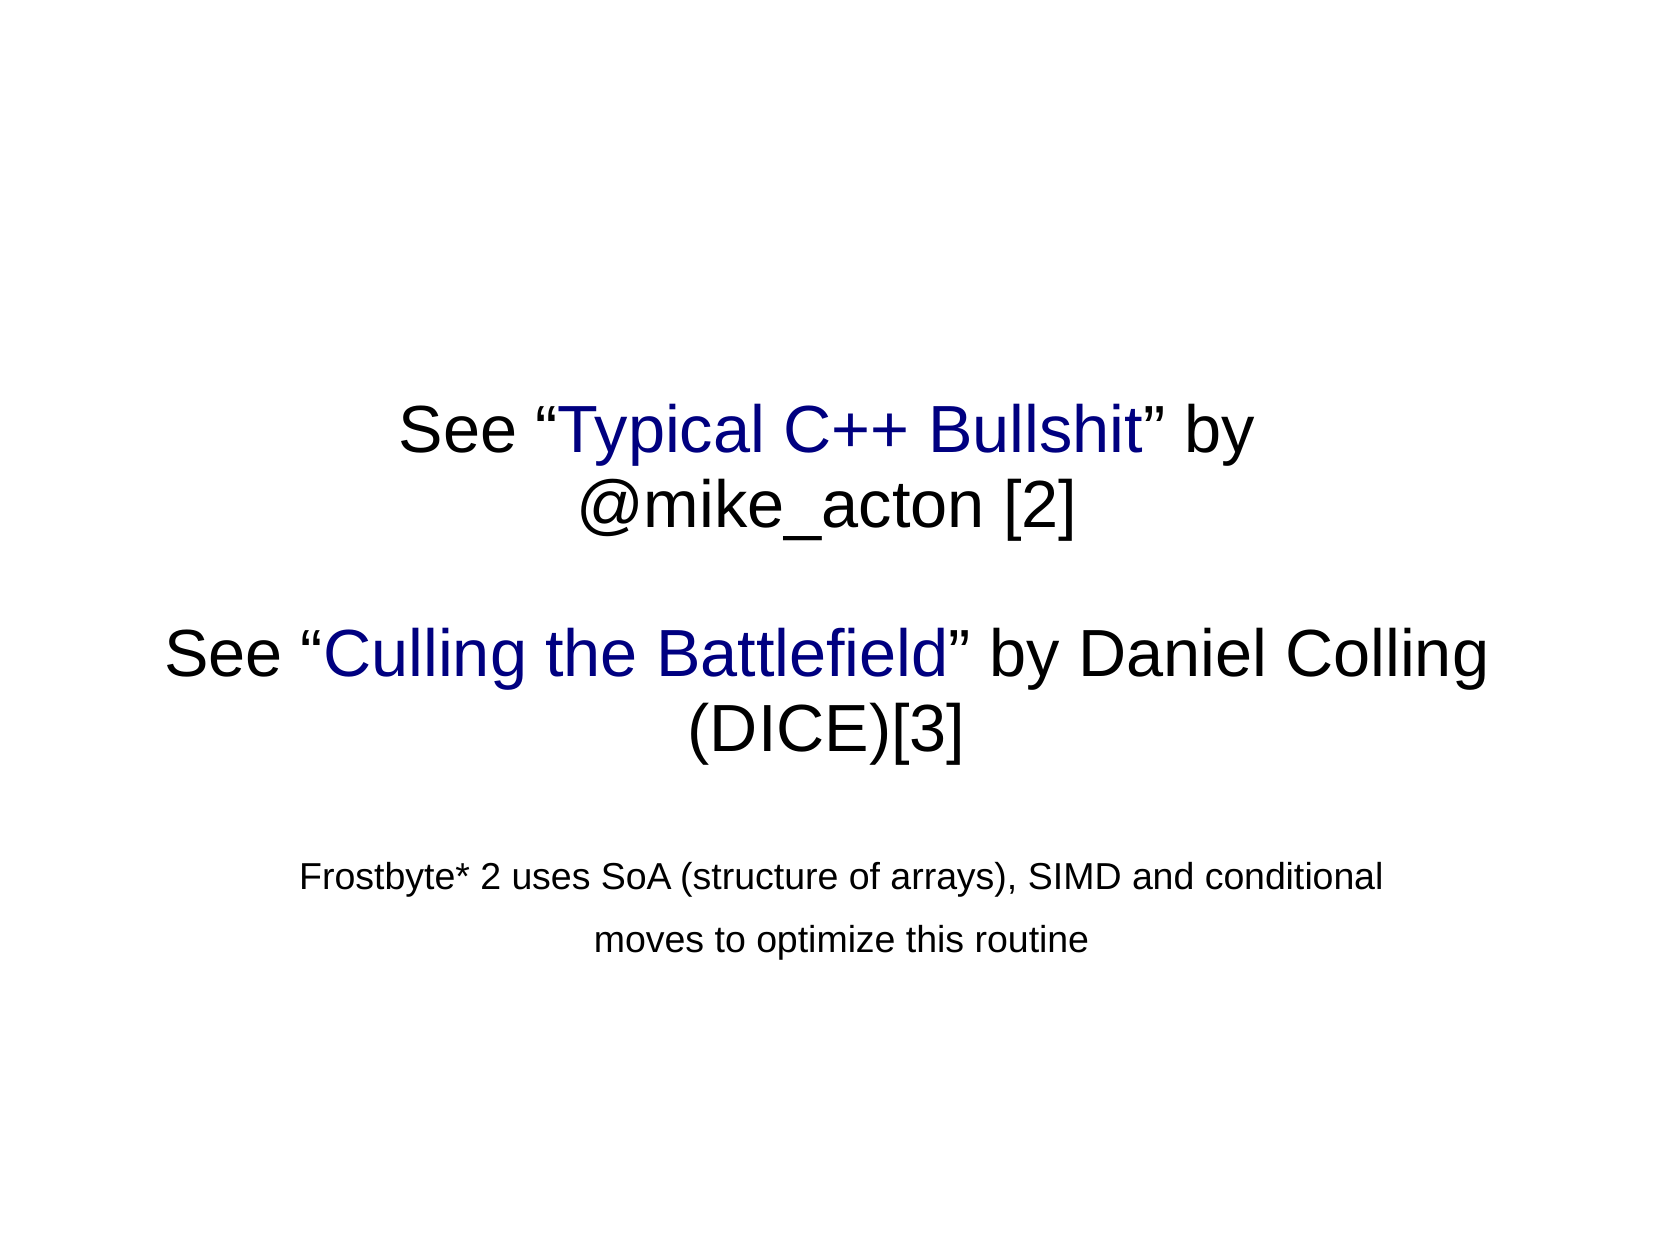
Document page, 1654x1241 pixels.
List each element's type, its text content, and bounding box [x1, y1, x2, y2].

subtitle See “Typical C++ Bullshit” by @mike_acton [2] See “Culling the Battlefield” by Daniel Colling (DICE)[3] [82, 49, 1571, 1109]
text_box Frostbyte* 2 uses SoA (structure of arrays), SIMD and conditional moves to optimize this routine [265, 826, 1418, 947]
